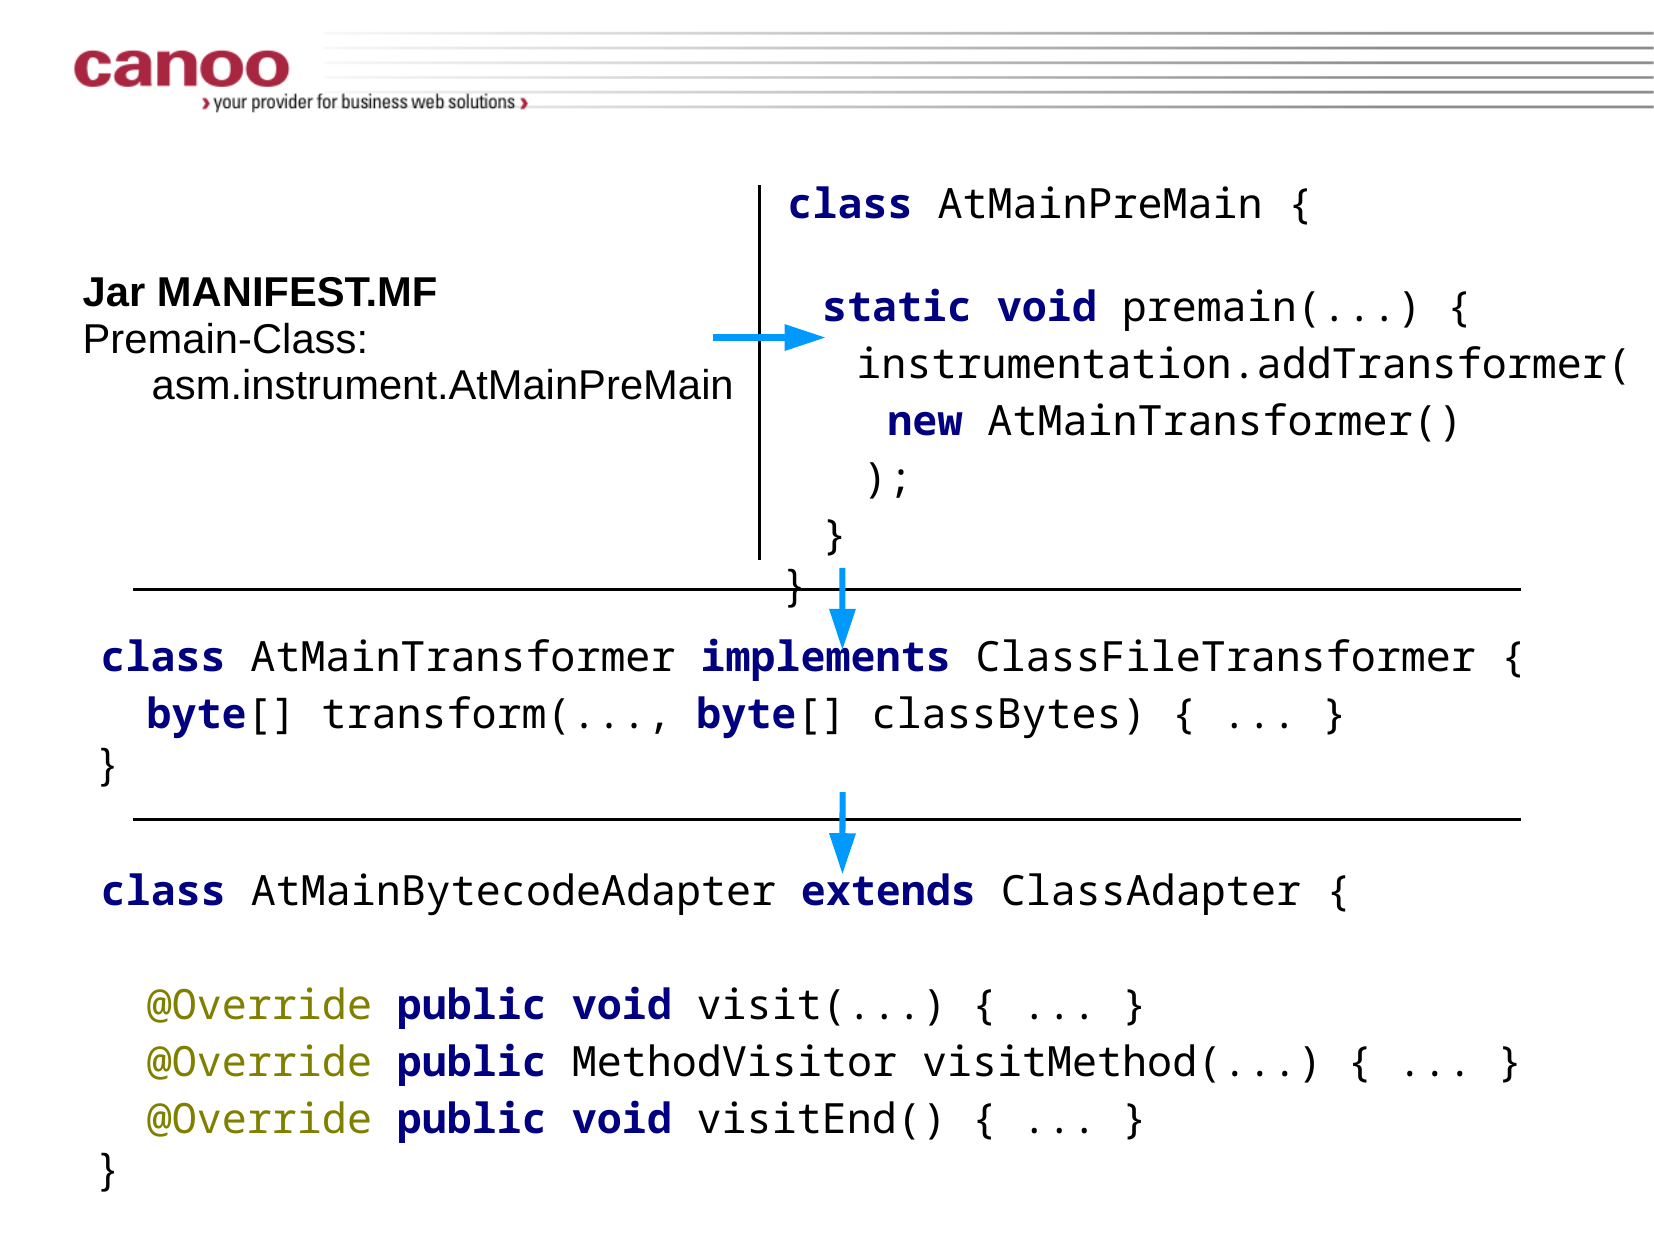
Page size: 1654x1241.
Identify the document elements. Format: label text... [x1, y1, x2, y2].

picture [0, 0, 1654, 166]
text_box class AtMainPreMain { static void premain(...) { instrumentation.addTransformer( new AtMainTransformer() ); } } [787, 173, 1654, 707]
text_box class AtMainBytecodeAdapter extends ClassAdapter { @Override public void visit(...) { ... } @Override public MethodVisitor visitMethod(...) { ... } @Override public void visitEnd() { ... } } [100, 860, 1651, 1241]
text_box Jar MANIFEST.MF Premain-Class: asm.instrument.AtMainPreMain [82, 161, 788, 563]
subtitle class AtMainTransformer implements ClassFileTransformer { byte[] transform(..., byte[] classBytes) { ... } } [100, 626, 1554, 798]
